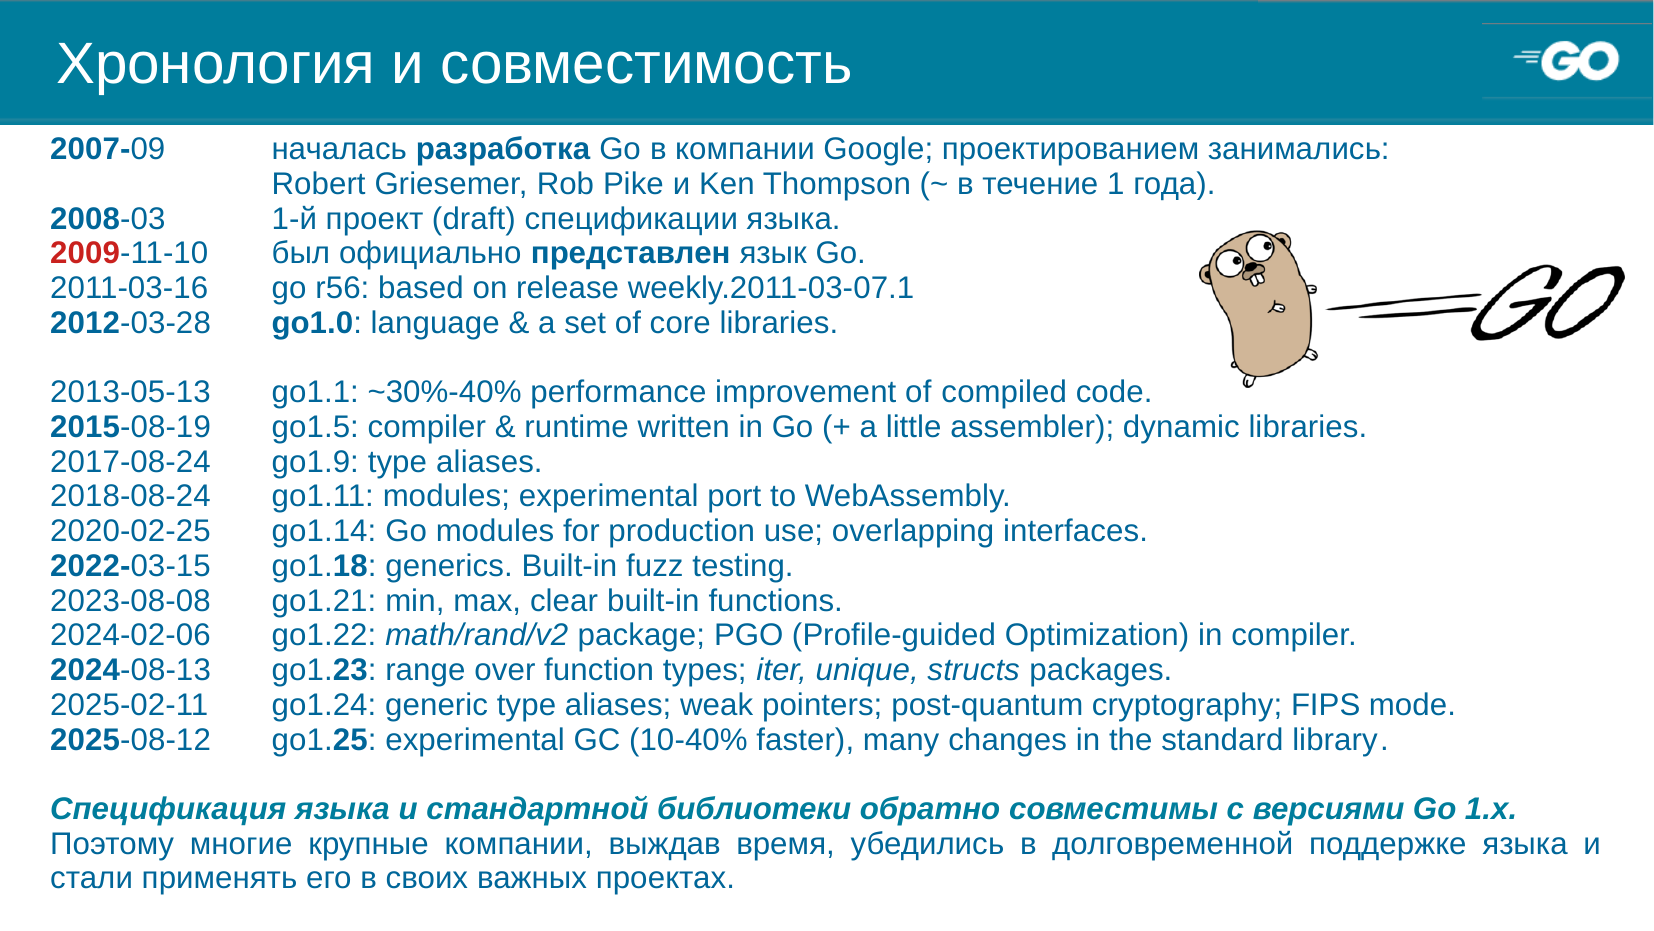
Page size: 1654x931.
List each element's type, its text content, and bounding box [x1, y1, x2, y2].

text_box 2007-09 началась разработка Go в компании Google; проектированием занимались: Robert Griesemer, Rob Pike и Ken Thompson (~ в течение 1 года). 2008-03 1-й проект (draft) спецификации языка. 2009-11-10 был официально представлен язык Go. 2011-03-16 go r56: based on release weekly.2011-03-07.1 2012-03-28 go1.0: language & a set of core libraries. 2013-05-13 go1.1: ~30%-40% performance improvement of compiled code. 2015-08-19 go1.5: compiler & runtime written in Go (+ a little assembler); dynamic libraries. 2017-08-24 go1.9: type aliases. 2018-08-24 go1.11: modules; experimental port to WebAssembly. 2020-02-25 go1.14: Go modules for production use; overlapping interfaces. 2022-03-15 go1.18: generics. Built-in fuzz testing. 2023-08-08 go1.21: min, max, clear built-in functions. 2024-02-06 go1.22: math/rand/v2 package; PGO (Profile-guided Optimization) in compiler. 2024-08-13 go1.23: range over function types; iter, unique, structs packages. 2025-02-11 go1.24: generic type aliases; weak pointers; post-quantum cryptography; FIPS mode. 2025-08-12 go1.25: experimental GC (10-40% faster), many changes in the standard library. Спецификация языка и стандартной библиотеки обратно совместимы с версиями Go 1.x. Поэтому многие крупные компании, выждав время, убедились в долговременной поддержке языка и стали применять его в своих важных проектах. [35, 124, 1619, 917]
picture [1542, 41, 1619, 81]
picture [1175, 200, 1648, 407]
text_box Хронология и совместимость [41, 23, 1495, 104]
